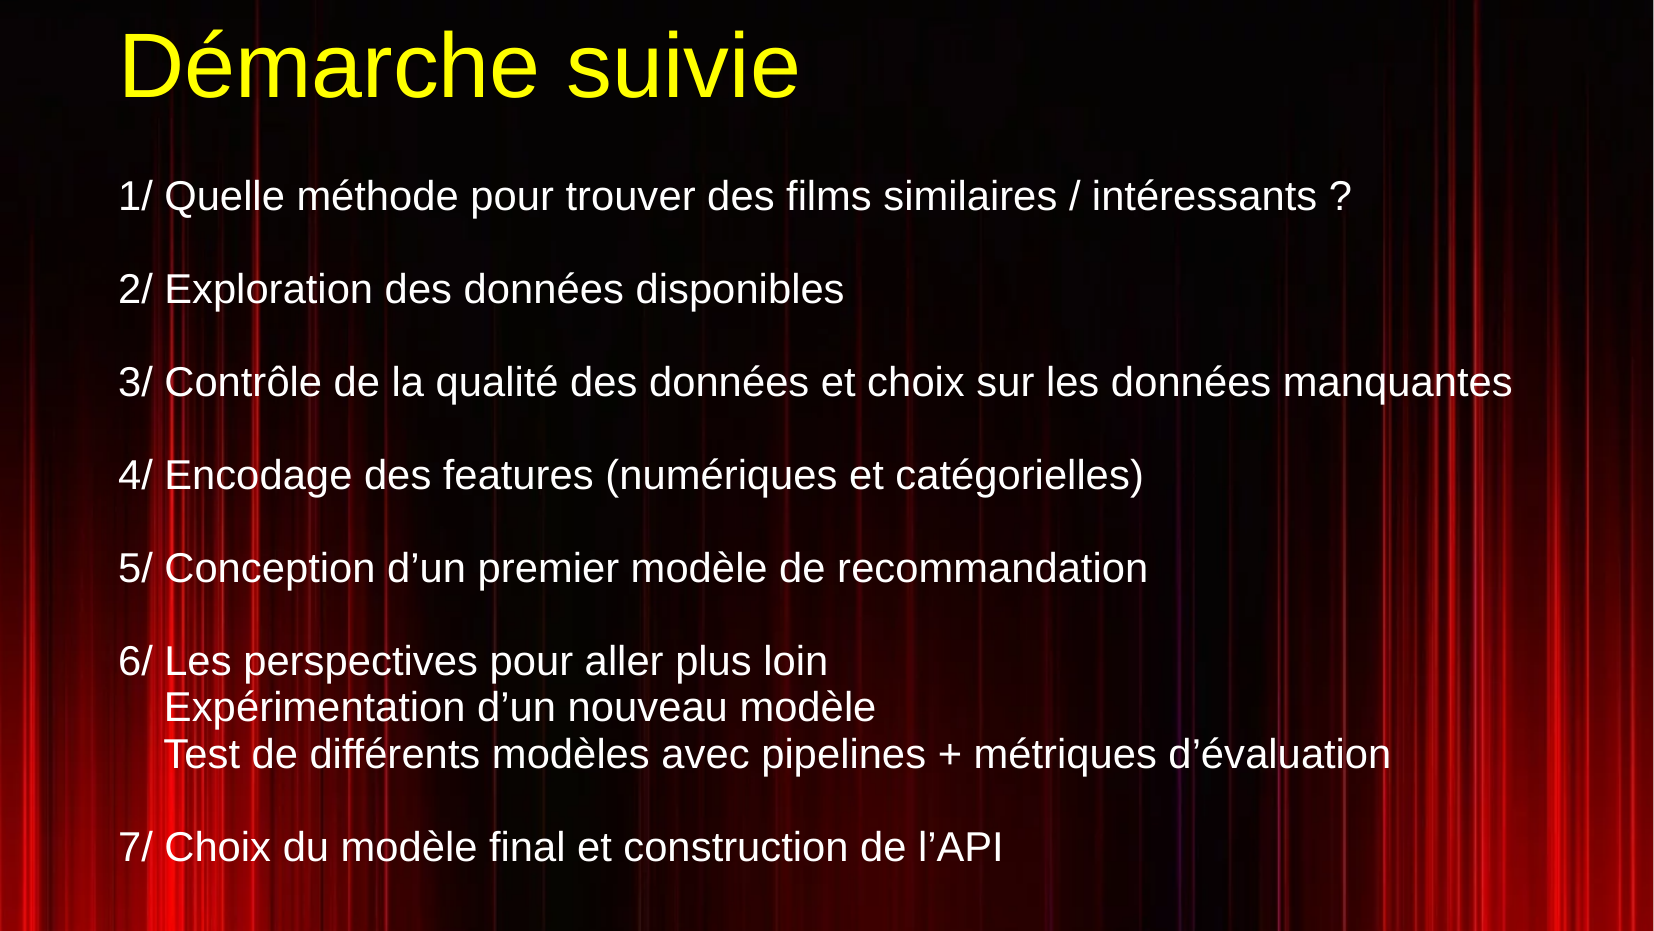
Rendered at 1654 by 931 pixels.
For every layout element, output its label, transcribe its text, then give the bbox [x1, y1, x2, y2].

picture [0, 0, 1654, 931]
title Démarche suivie 1/ Quelle méthode pour trouver des films similaires / intéressants ? 2/ Exploration des données disponibles 3/ Contrôle de la qualité des données et choix sur les données manquantes 4/ Encodage des features (numériques et catégorielles) 5/ Conception d’un premier modèle de recommandation 6/ Les perspectives pour aller plus loin Expérimentation d’un nouveau modèle Test de différents modèles avec pipelines + métriques d’évaluation 7/ Choix du modèle final et construction de l’API [118, 14, 1654, 931]
